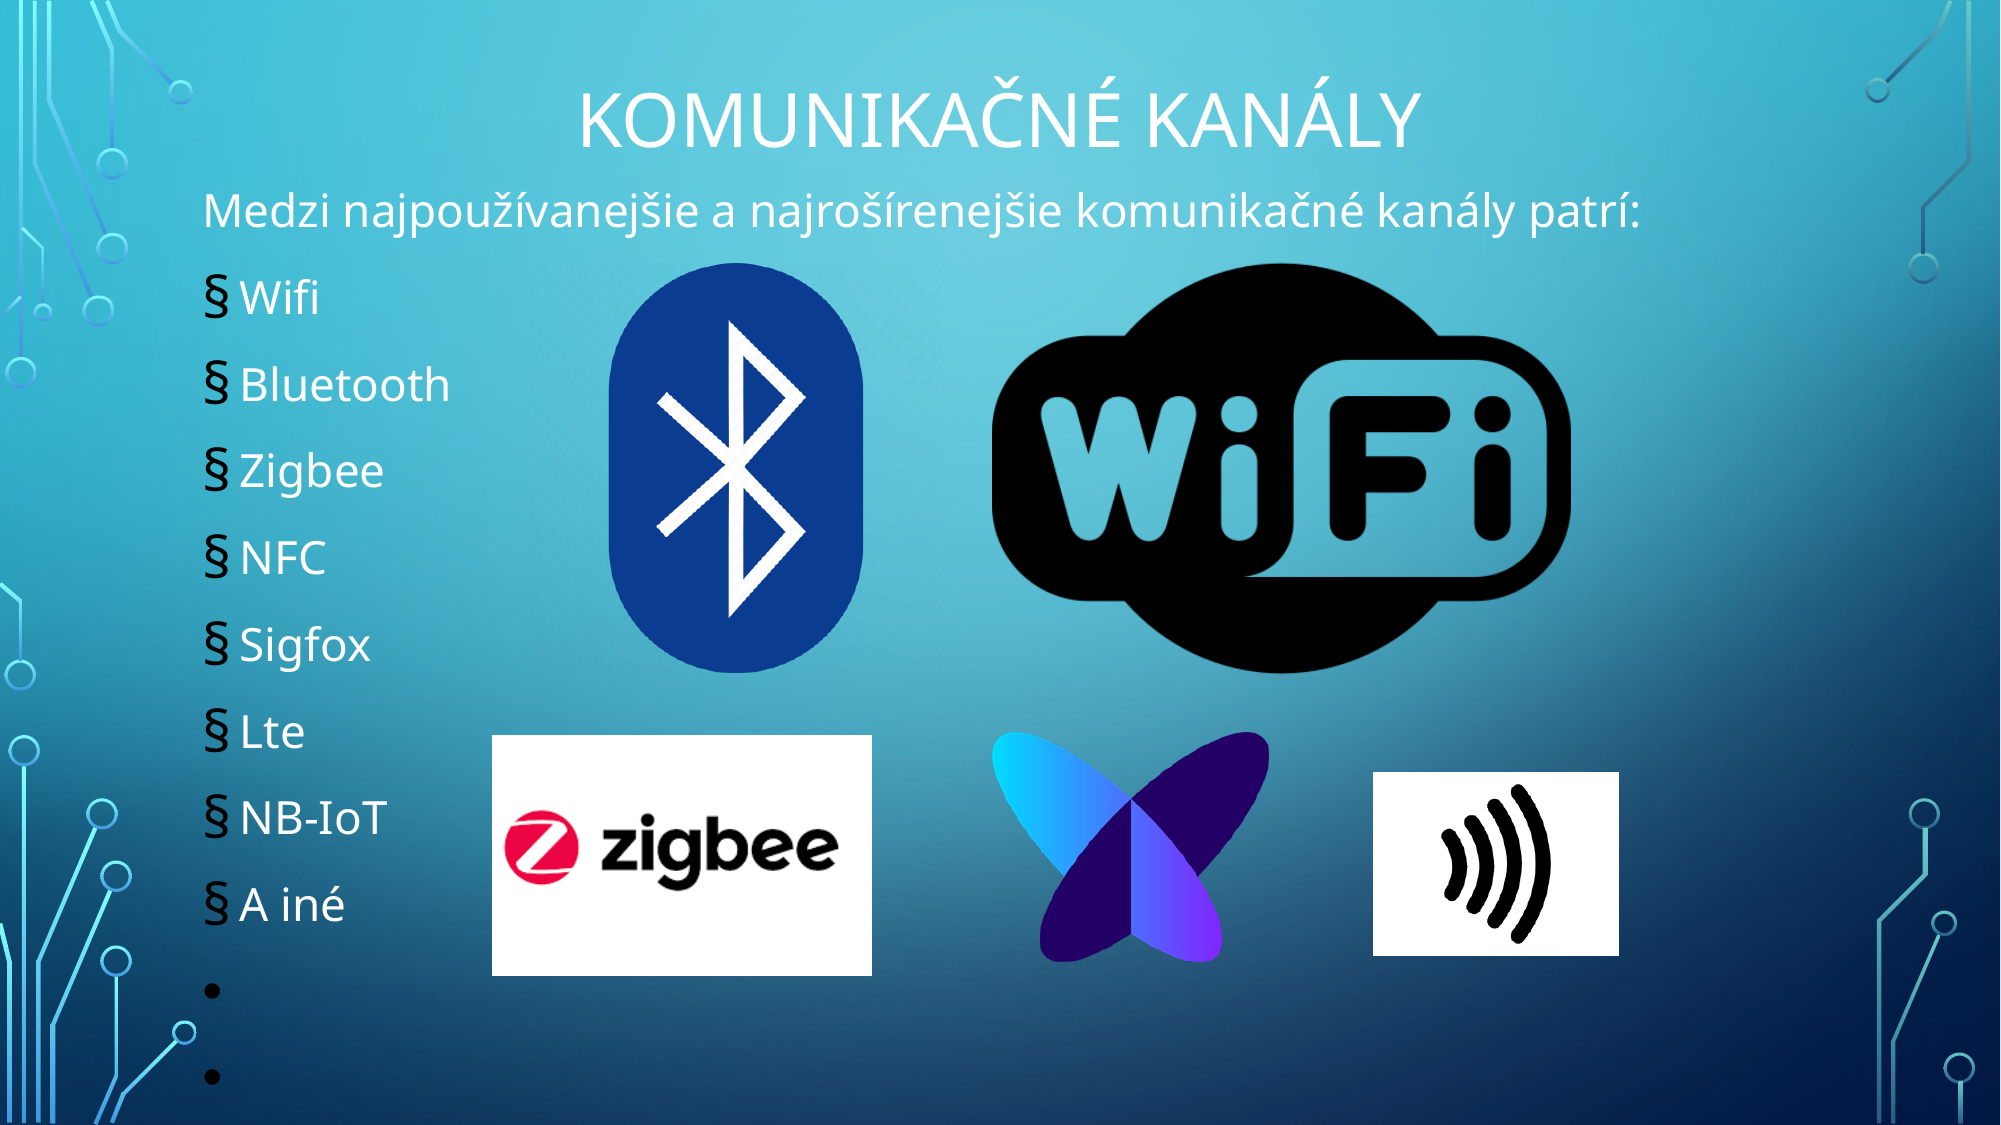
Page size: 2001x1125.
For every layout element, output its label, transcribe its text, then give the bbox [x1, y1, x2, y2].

picture [530, 263, 941, 674]
title Komunikačné kanály [187, 49, 1813, 163]
picture [1373, 772, 1619, 956]
list Medzi najpoužívanejšie a najrošírenejšie komunikačné kanály patrí: Wifi Bluetooth Zigbee NFC Sigfox Lte NB-IoT A iné [187, 163, 1813, 951]
picture [492, 735, 872, 976]
picture [992, 179, 1571, 962]
